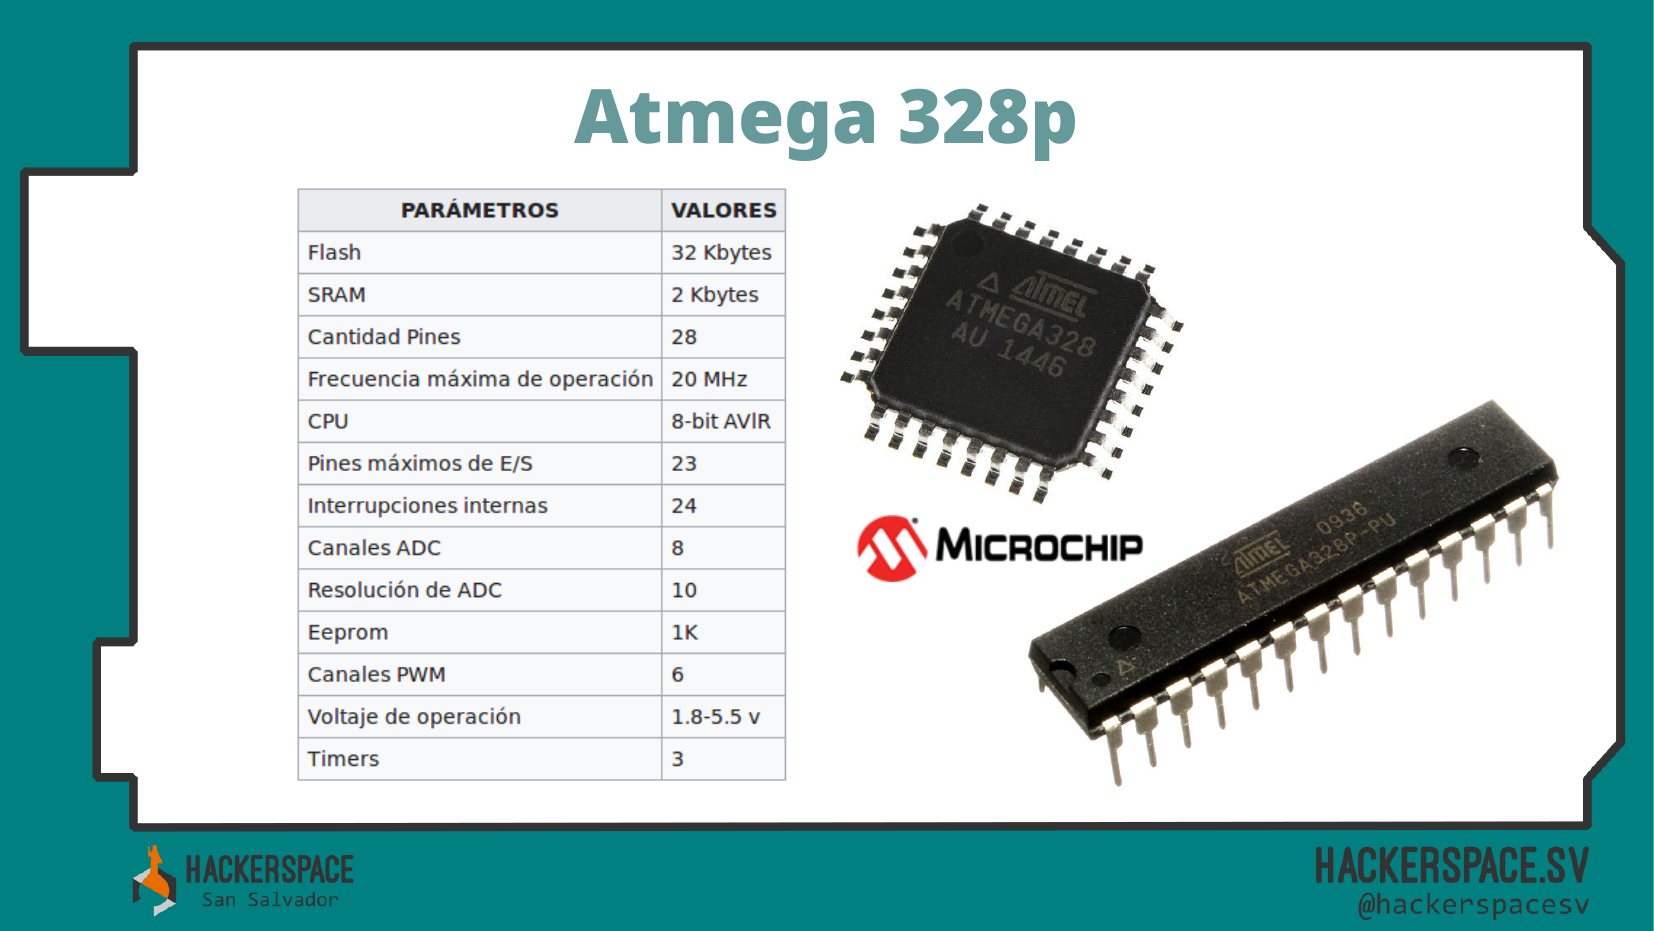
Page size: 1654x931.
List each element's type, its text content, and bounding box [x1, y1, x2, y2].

title Atmega 328p [82, 37, 1571, 193]
picture [0, 0, 1654, 931]
